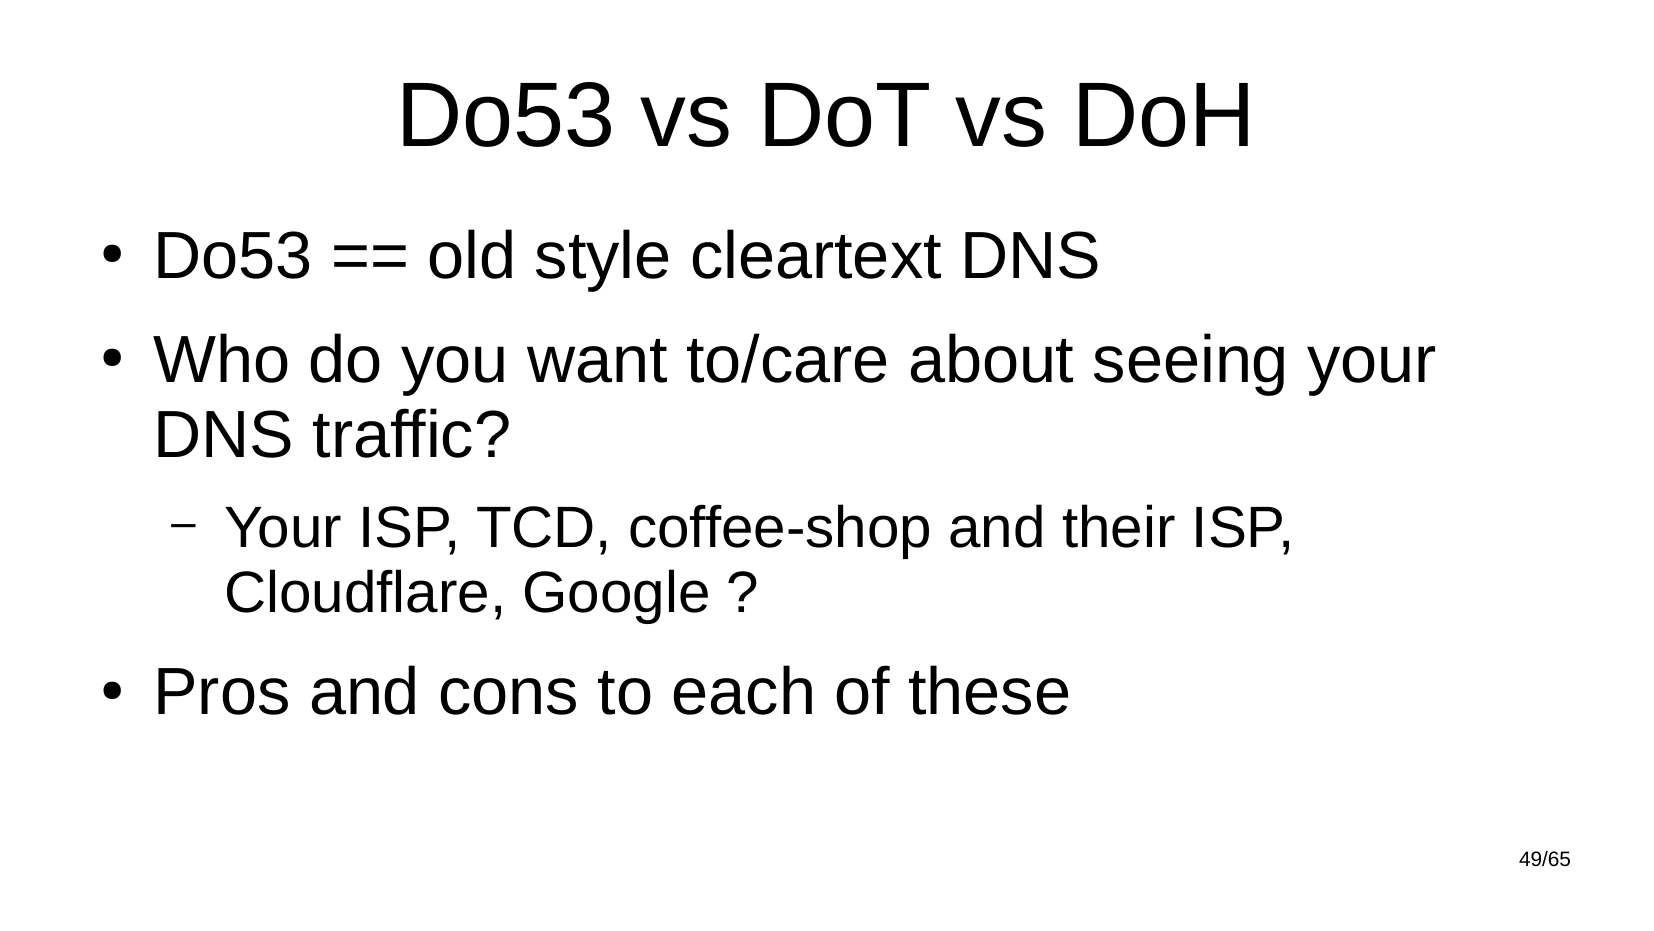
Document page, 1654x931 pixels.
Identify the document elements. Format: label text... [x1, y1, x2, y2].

list Do53 == old style cleartext DNS Who do you want to/care about seeing your DNS traffic? Your ISP, TCD, coffee-shop and their ISP, Cloudflare, Google ? Pros and cons to each of these [82, 217, 1571, 758]
title Do53 vs DoT vs DoH [82, 37, 1571, 193]
